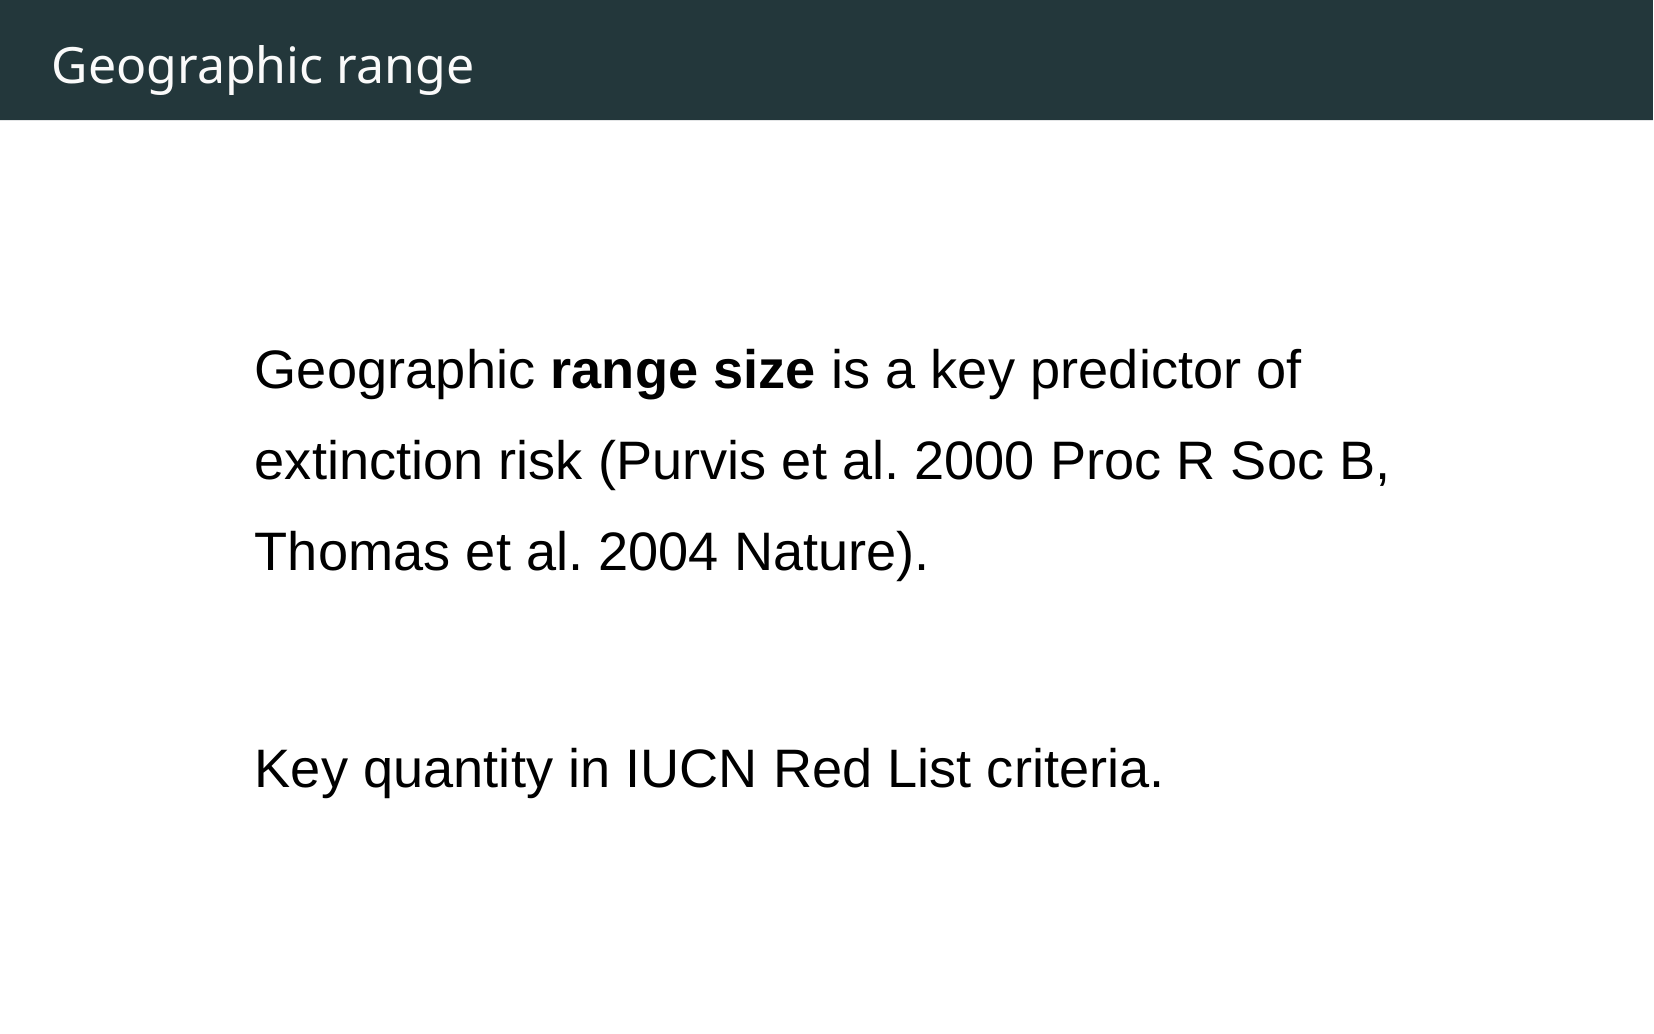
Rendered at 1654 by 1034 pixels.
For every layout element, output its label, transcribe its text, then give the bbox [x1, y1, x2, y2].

text_box [0, 0, 1653, 121]
text_box Geographic range [51, 30, 1327, 91]
text_box Geographic range size is a key predictor of extinction risk (Purvis et al. 2000 Proc R Soc B, Thomas et al. 2004 Nature). Key quantity in IUCN Red List criteria. [240, 301, 1481, 963]
